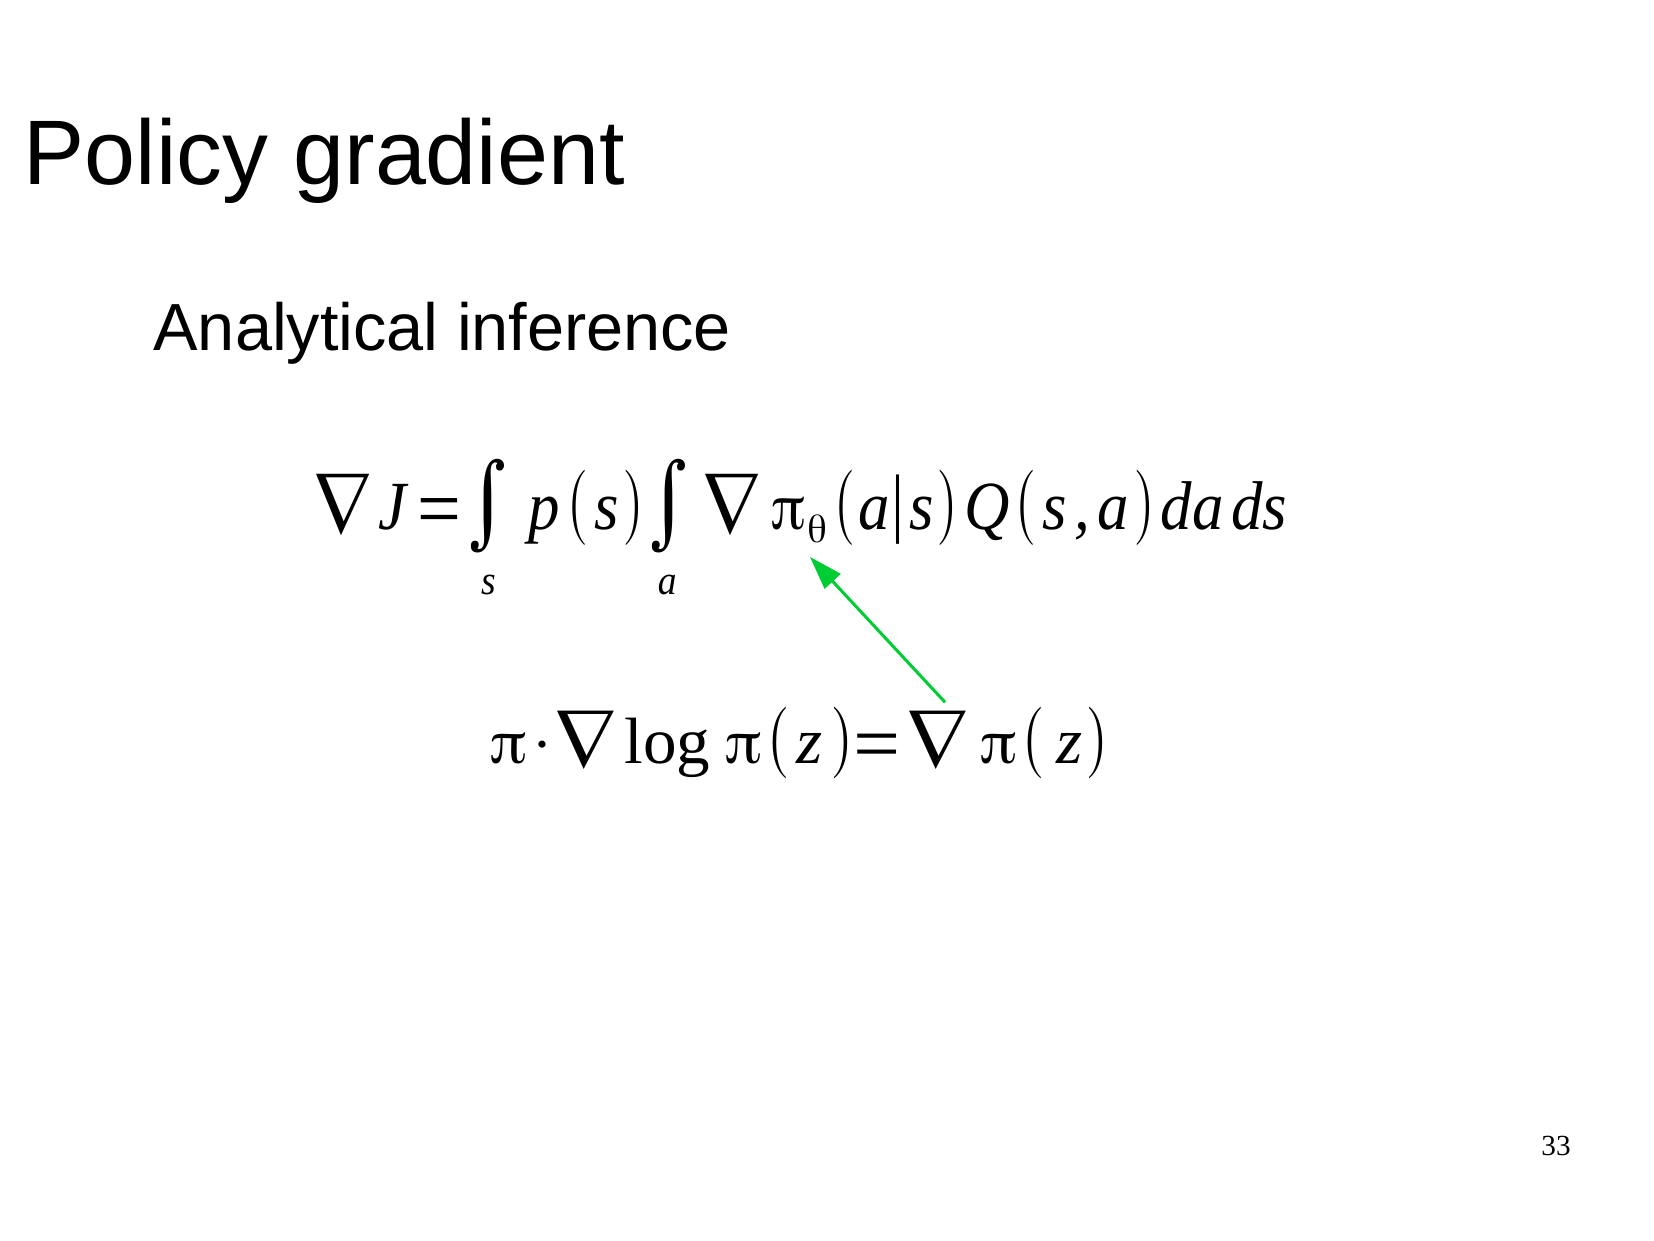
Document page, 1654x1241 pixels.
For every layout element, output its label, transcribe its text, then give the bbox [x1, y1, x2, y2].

chart [473, 702, 1126, 782]
title Policy gradient [23, 49, 1512, 257]
list Analytical inference [82, 290, 1571, 1010]
chart [296, 452, 1306, 604]
